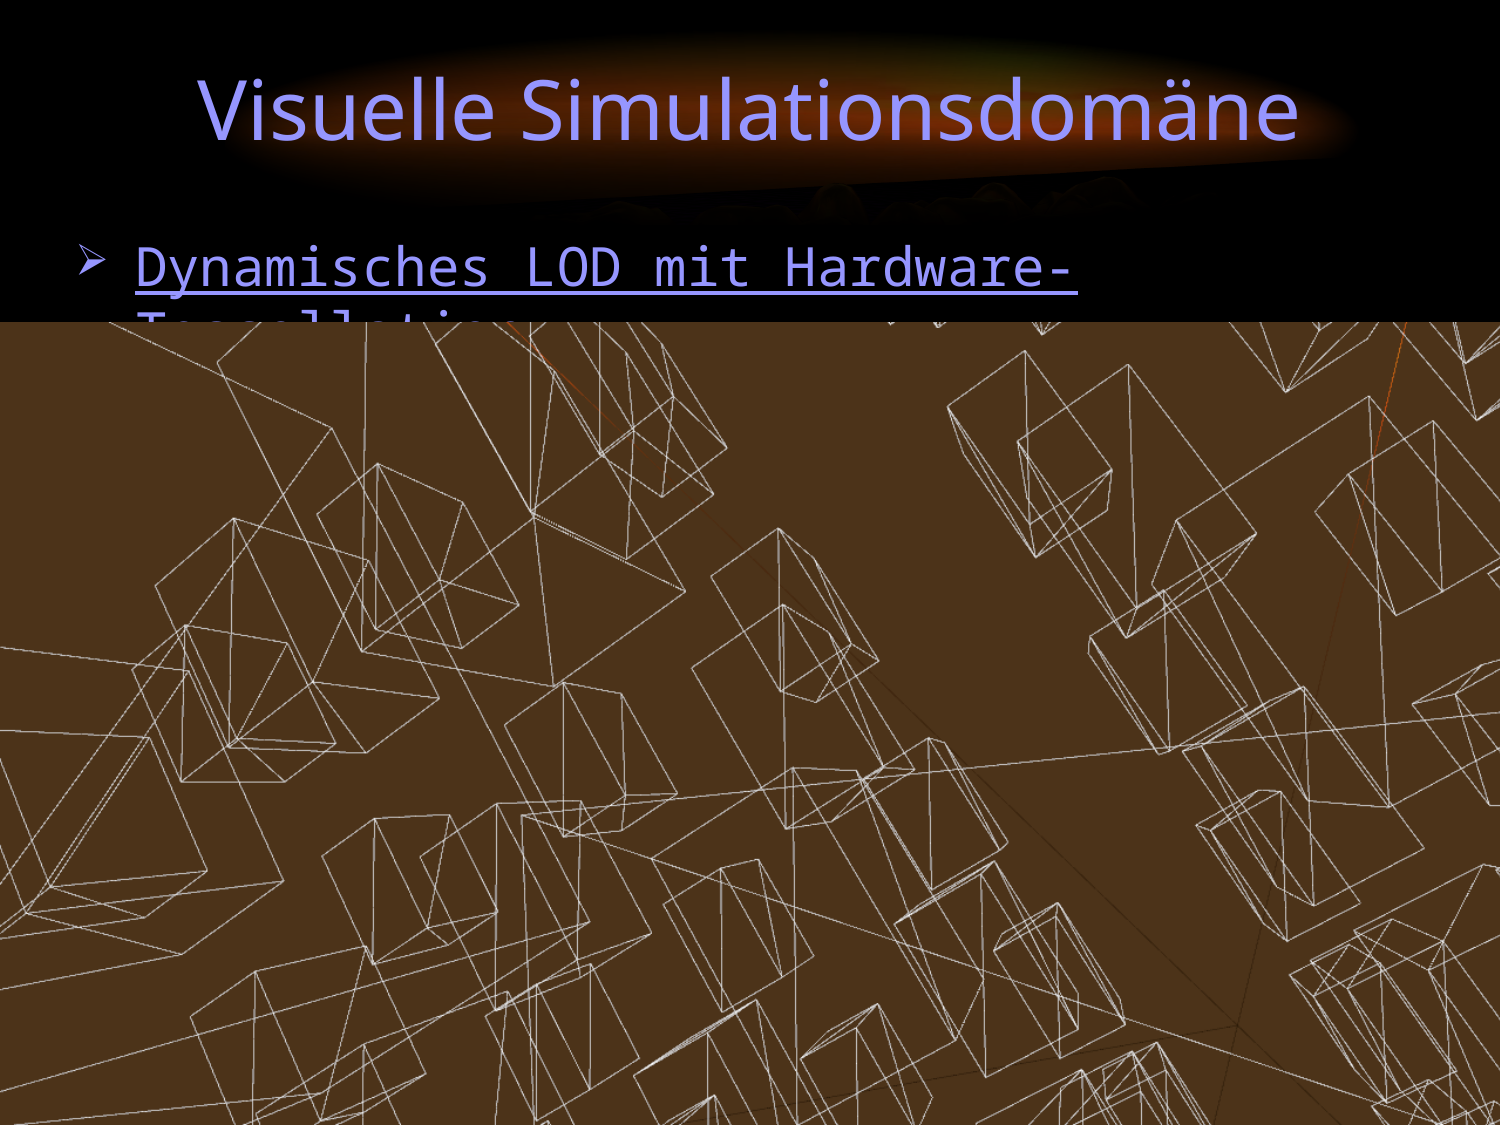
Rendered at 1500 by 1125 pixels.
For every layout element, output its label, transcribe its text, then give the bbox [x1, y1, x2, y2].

text_box [112, 0, 1463, 224]
picture [0, 322, 1500, 1125]
text_box Visuelle Simulationsdomäne [75, 0, 1426, 216]
text_box Dynamisches LOD mit Hardware-Tessellation [0, 224, 1471, 322]
